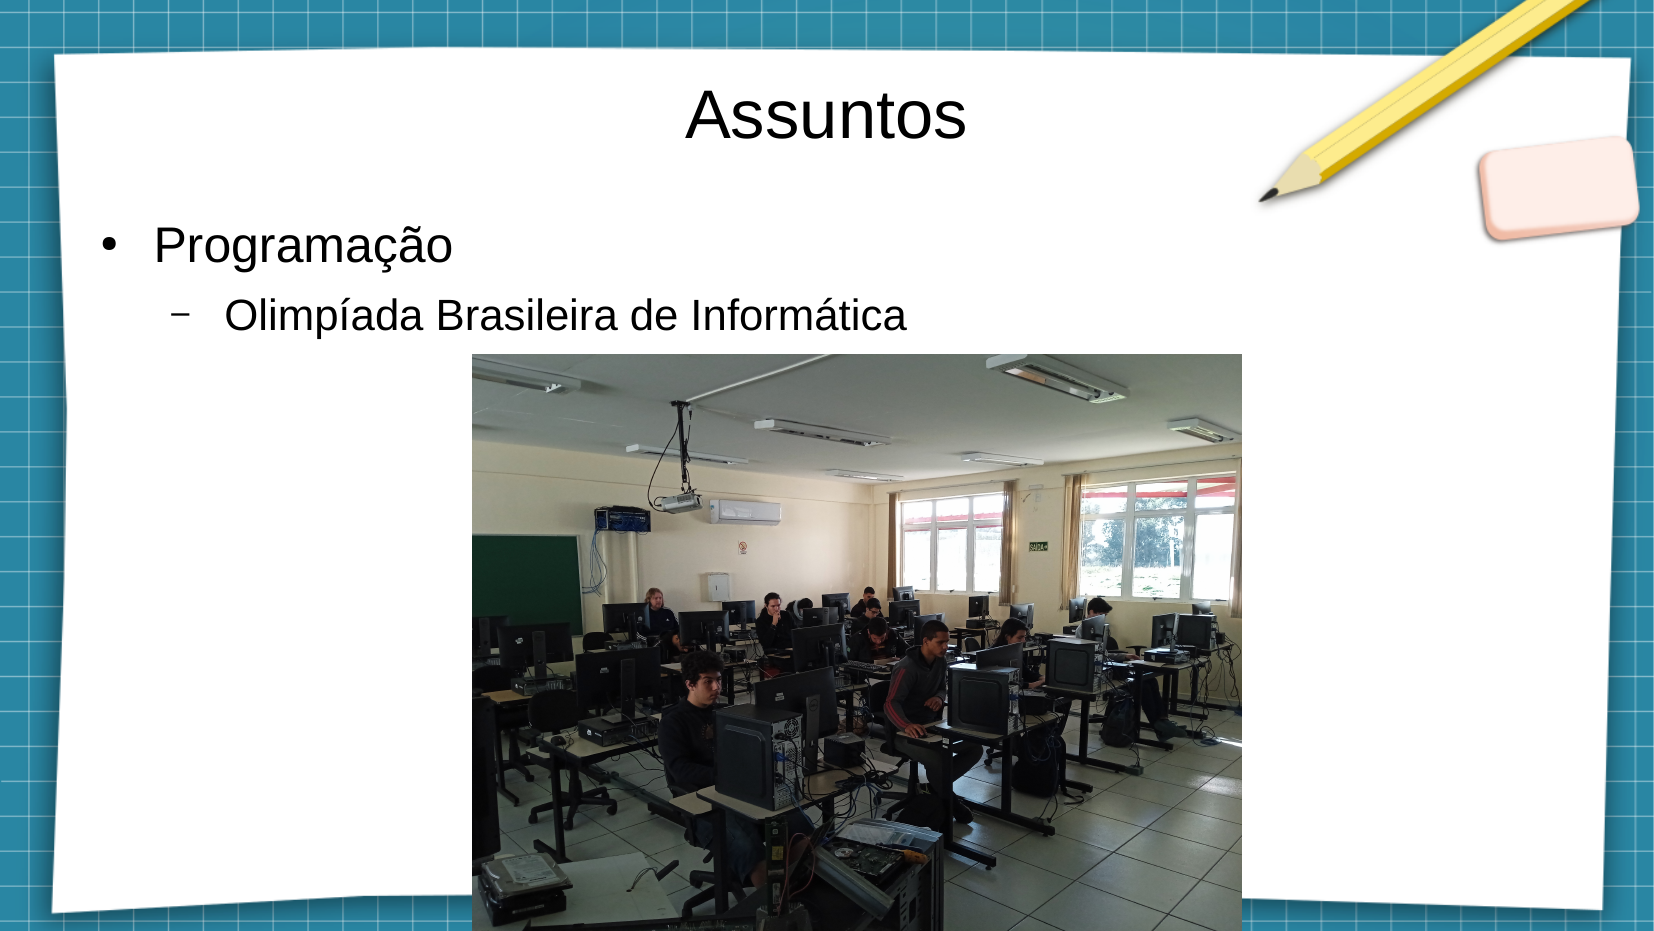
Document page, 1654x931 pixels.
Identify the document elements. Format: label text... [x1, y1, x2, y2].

title Assuntos [82, 37, 1571, 193]
list Programação Olimpíada Brasileira de Informática [82, 217, 1571, 758]
picture [0, 0, 1654, 931]
